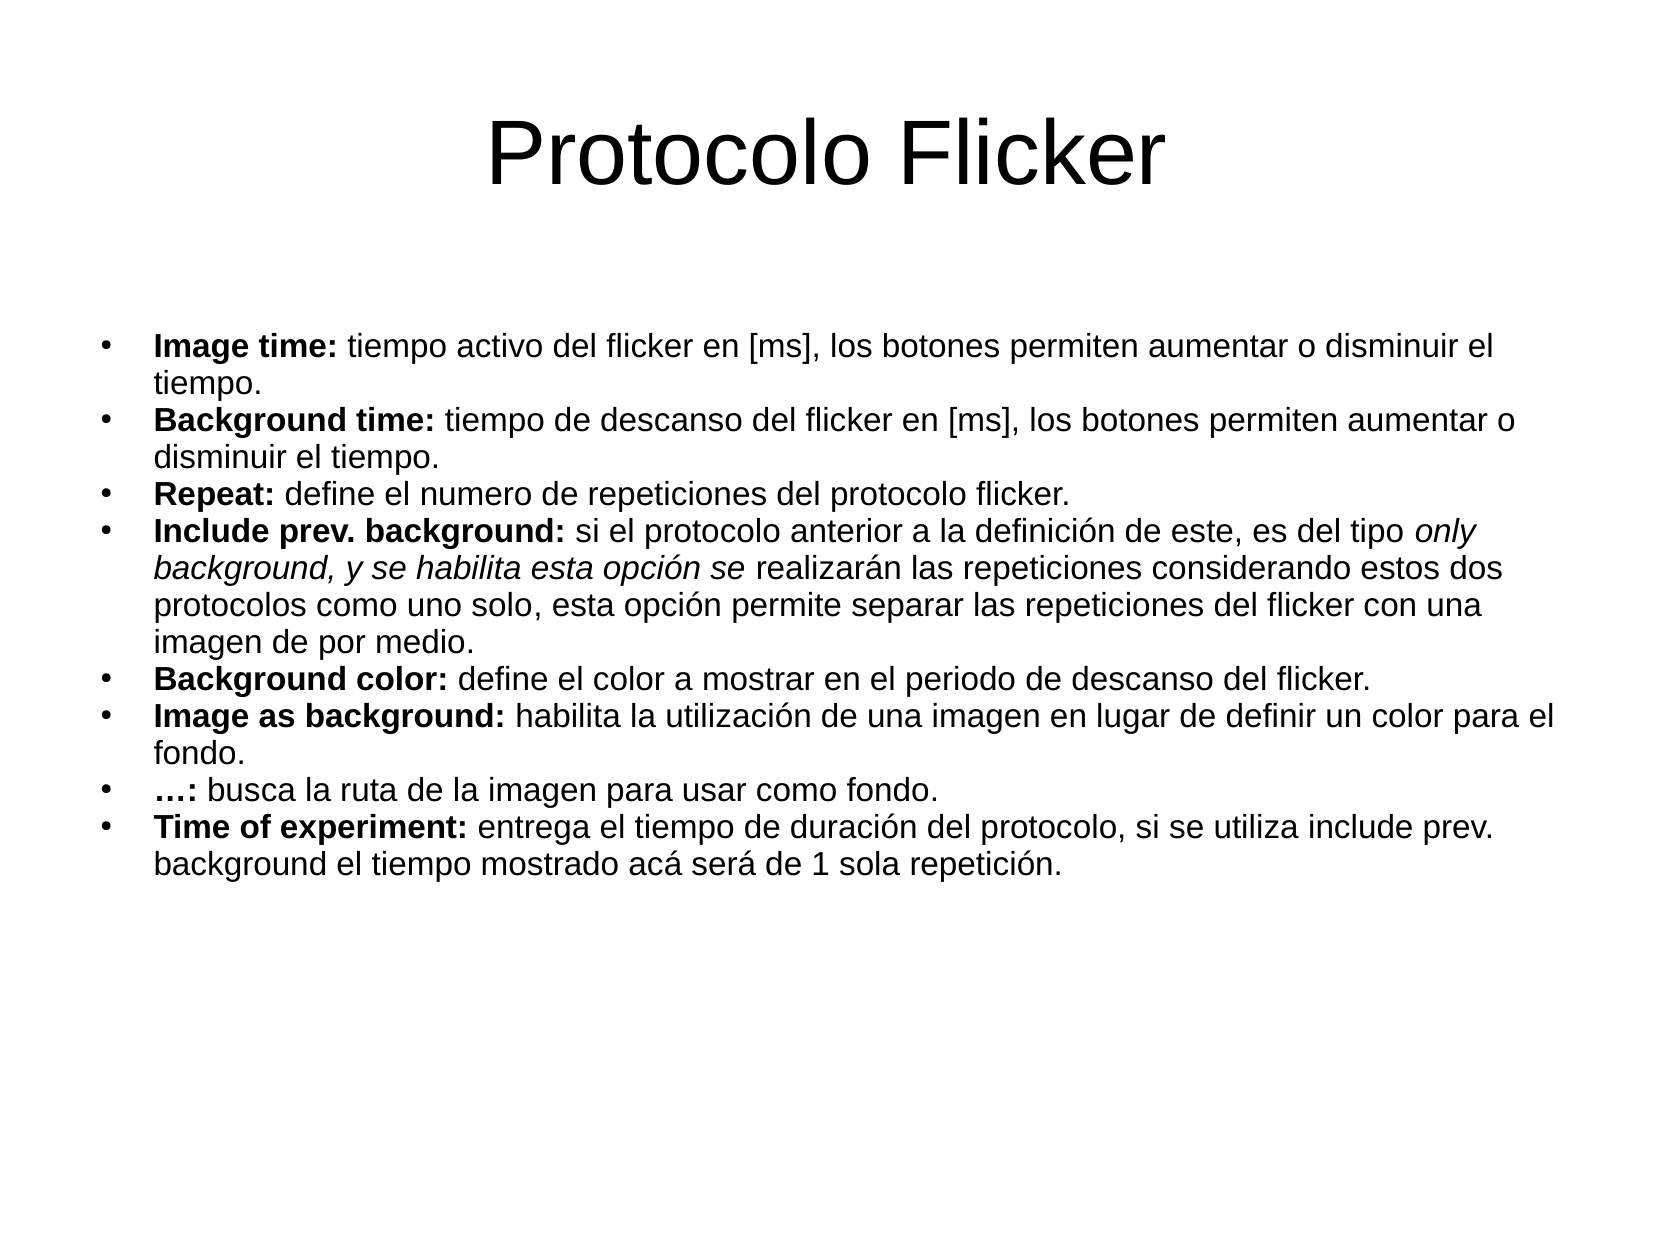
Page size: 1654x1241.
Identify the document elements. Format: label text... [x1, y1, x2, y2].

title Protocolo Flicker [82, 49, 1571, 257]
list Image time: tiempo activo del flicker en [ms], los botones permiten aumentar o disminuir el tiempo. Background time: tiempo de descanso del flicker en [ms], los botones permiten aumentar o disminuir el tiempo. Repeat: define el numero de repeticiones del protocolo flicker. Include prev. background: si el protocolo anterior a la definición de este, es del tipo only background, y se habilita esta opción se realizarán las repeticiones considerando estos dos protocolos como uno solo, esta opción permite separar las repeticiones del flicker con una imagen de por medio. Background color: define el color a mostrar en el periodo de descanso del flicker. Image as background: habilita la utilización de una imagen en lugar de definir un color para el fondo. …: busca la ruta de la imagen para usar como fondo. Time of experiment: entrega el tiempo de duración del protocolo, si se utiliza include prev. background el tiempo mostrado acá será de 1 sola repetición. [82, 290, 1571, 1010]
